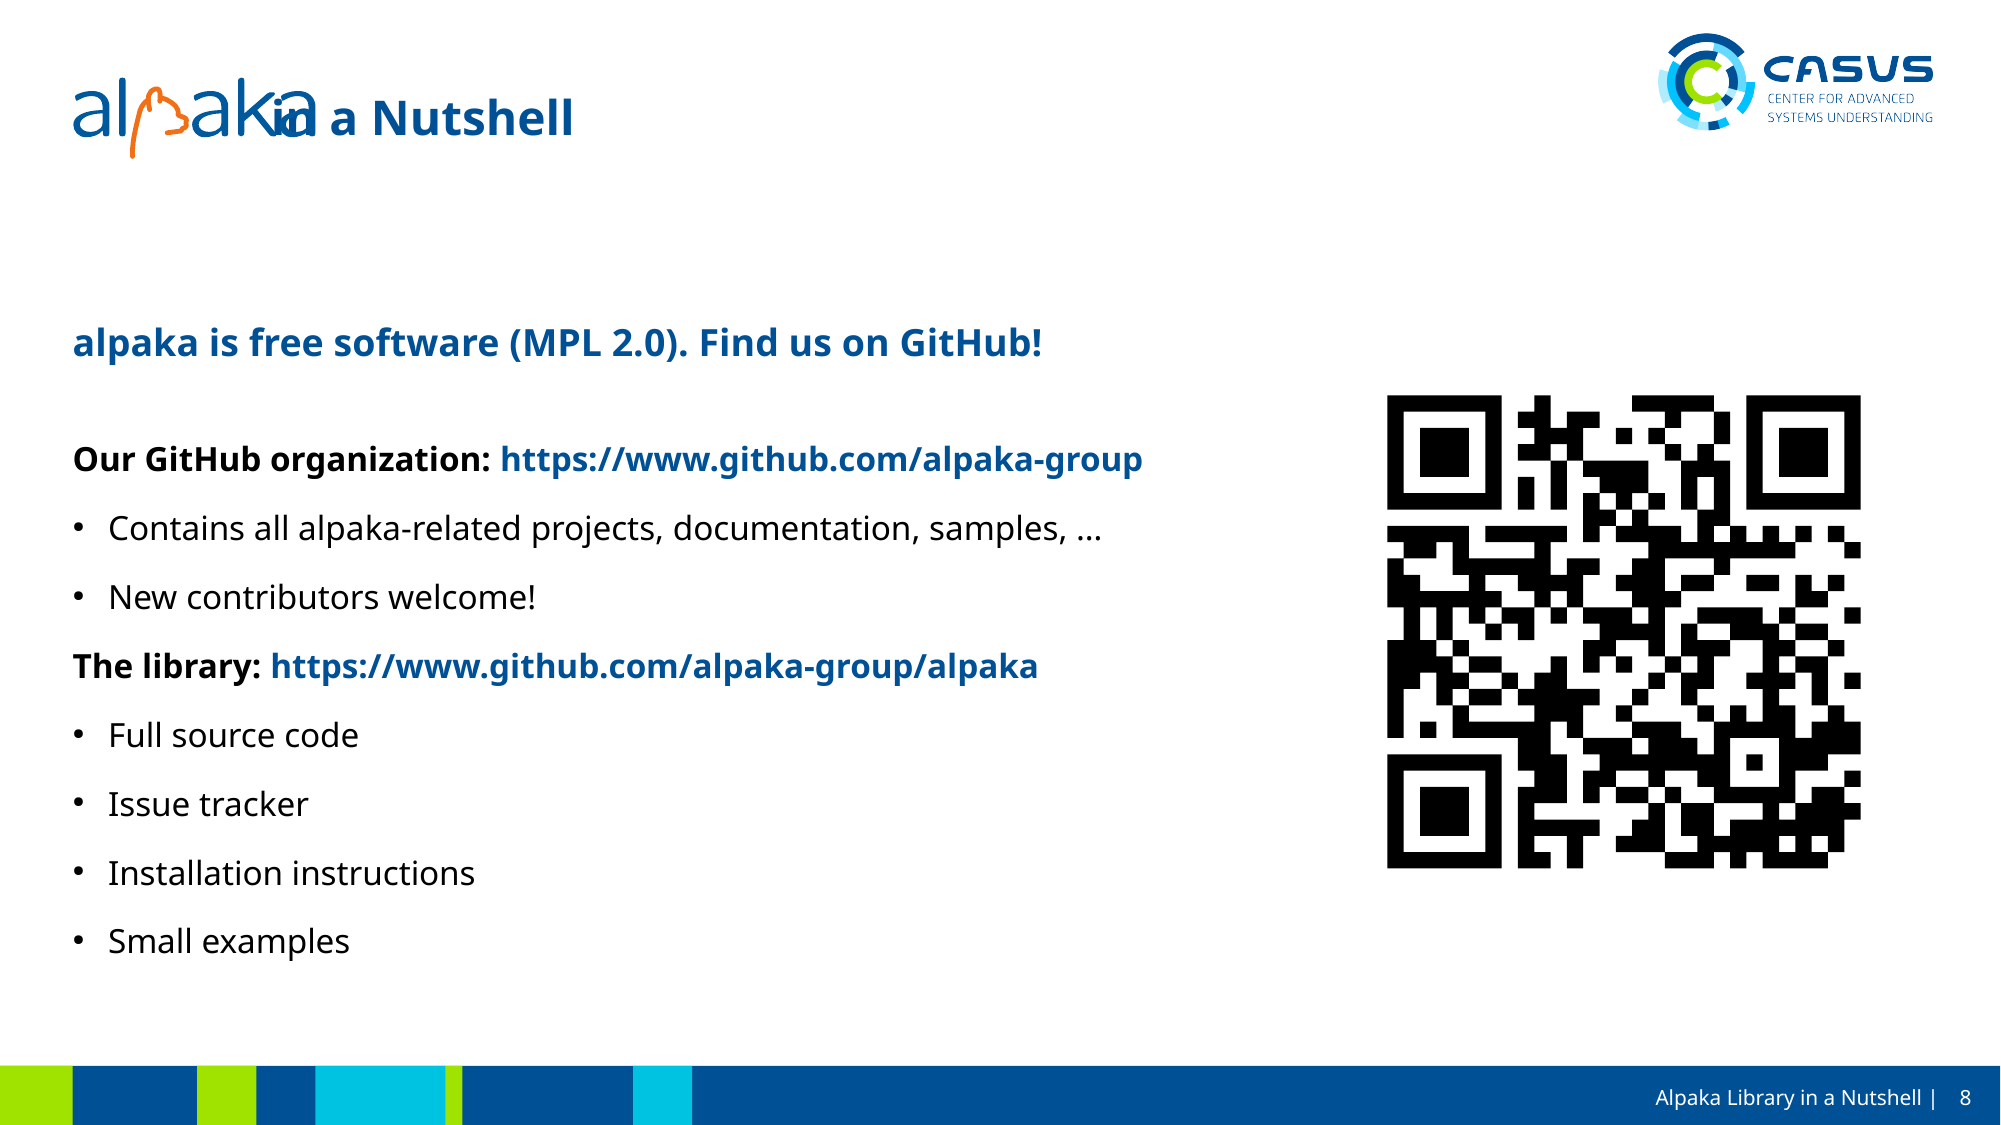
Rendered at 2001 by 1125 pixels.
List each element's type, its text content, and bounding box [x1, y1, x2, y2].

picture [1658, 33, 1933, 131]
list alpaka is free software (MPL 2.0). Find us on GitHub! Our GitHub organization: https://www.github.com/alpaka-group Contains all alpaka-related projects, documentation, samples, … New contributors welcome! The library: https://www.github.com/alpaka-group/alpaka Full source code Issue tracker Installation instructions Small examples [72, 316, 1620, 979]
title in a Nutshell [317, 82, 709, 151]
picture [1370, 377, 1878, 886]
picture [72, 76, 317, 160]
